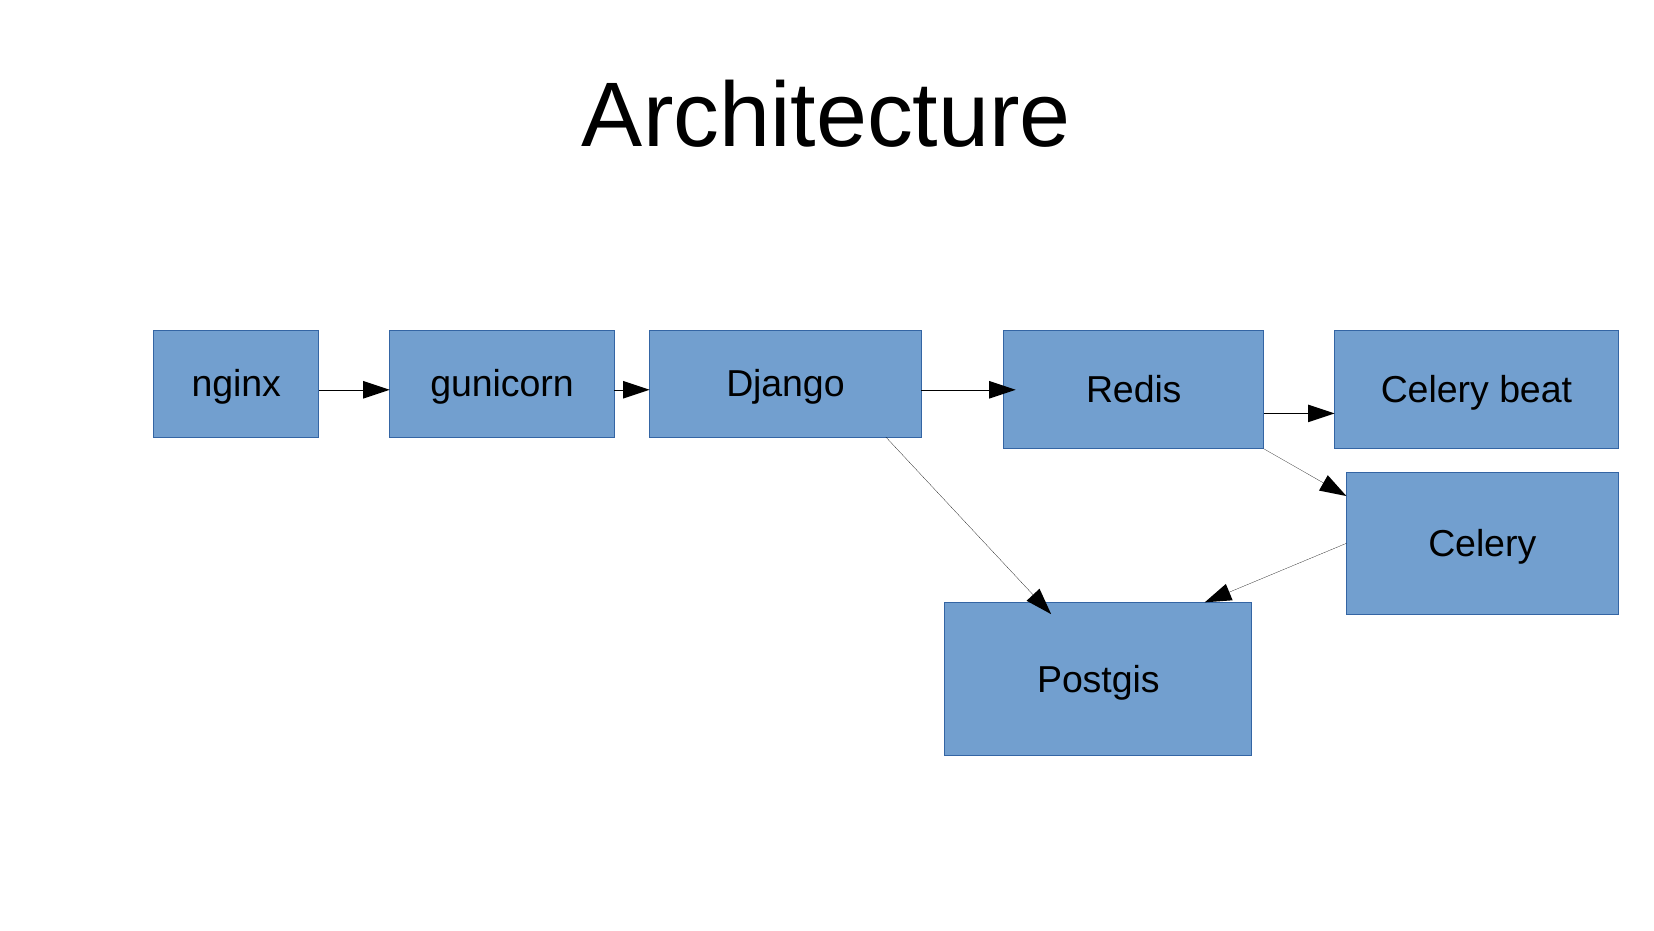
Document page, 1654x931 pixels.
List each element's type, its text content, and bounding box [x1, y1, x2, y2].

text_box Celery [1346, 472, 1619, 615]
text_box Redis [1003, 330, 1264, 449]
text_box gunicorn [389, 330, 615, 438]
text_box Django [649, 330, 922, 438]
text_box Celery beat [1334, 330, 1619, 449]
text_box nginx [153, 330, 319, 438]
text_box Postgis [944, 602, 1252, 756]
title Architecture [82, 37, 1571, 193]
